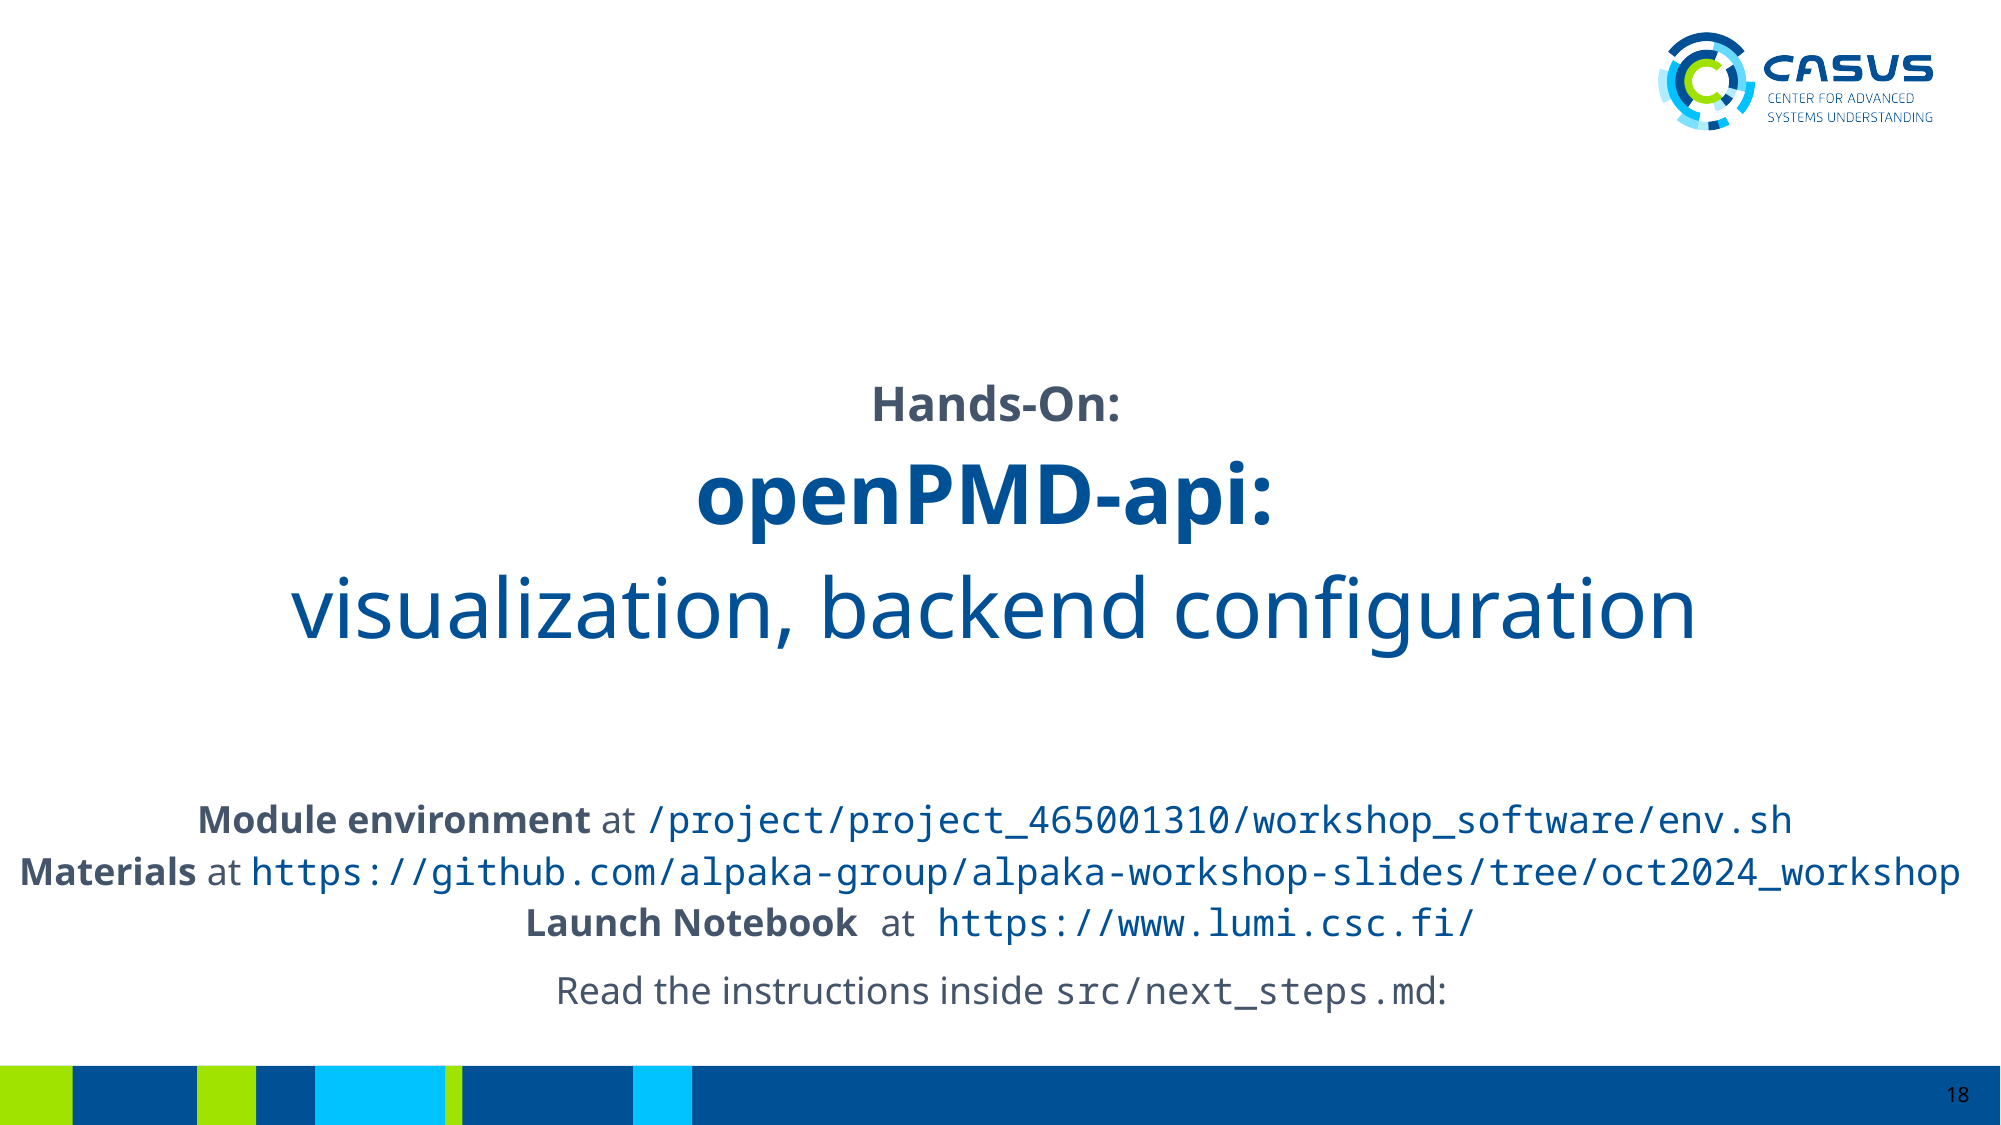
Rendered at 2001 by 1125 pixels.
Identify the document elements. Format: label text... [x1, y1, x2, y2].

picture [1658, 32, 1933, 131]
text_box Module environment at /project/project_465001310/workshop_software/env.sh Materials at https://github.com/alpaka-group/alpaka-workshop-slides/tree/oct2024_workshop Launch Notebook at https://www.lumi.csc.fi/ Read the instructions inside src/next_steps.md: [4, 794, 1999, 1067]
title Hands-On: openPMD-api: visualization, backend configuration [219, 370, 1773, 663]
